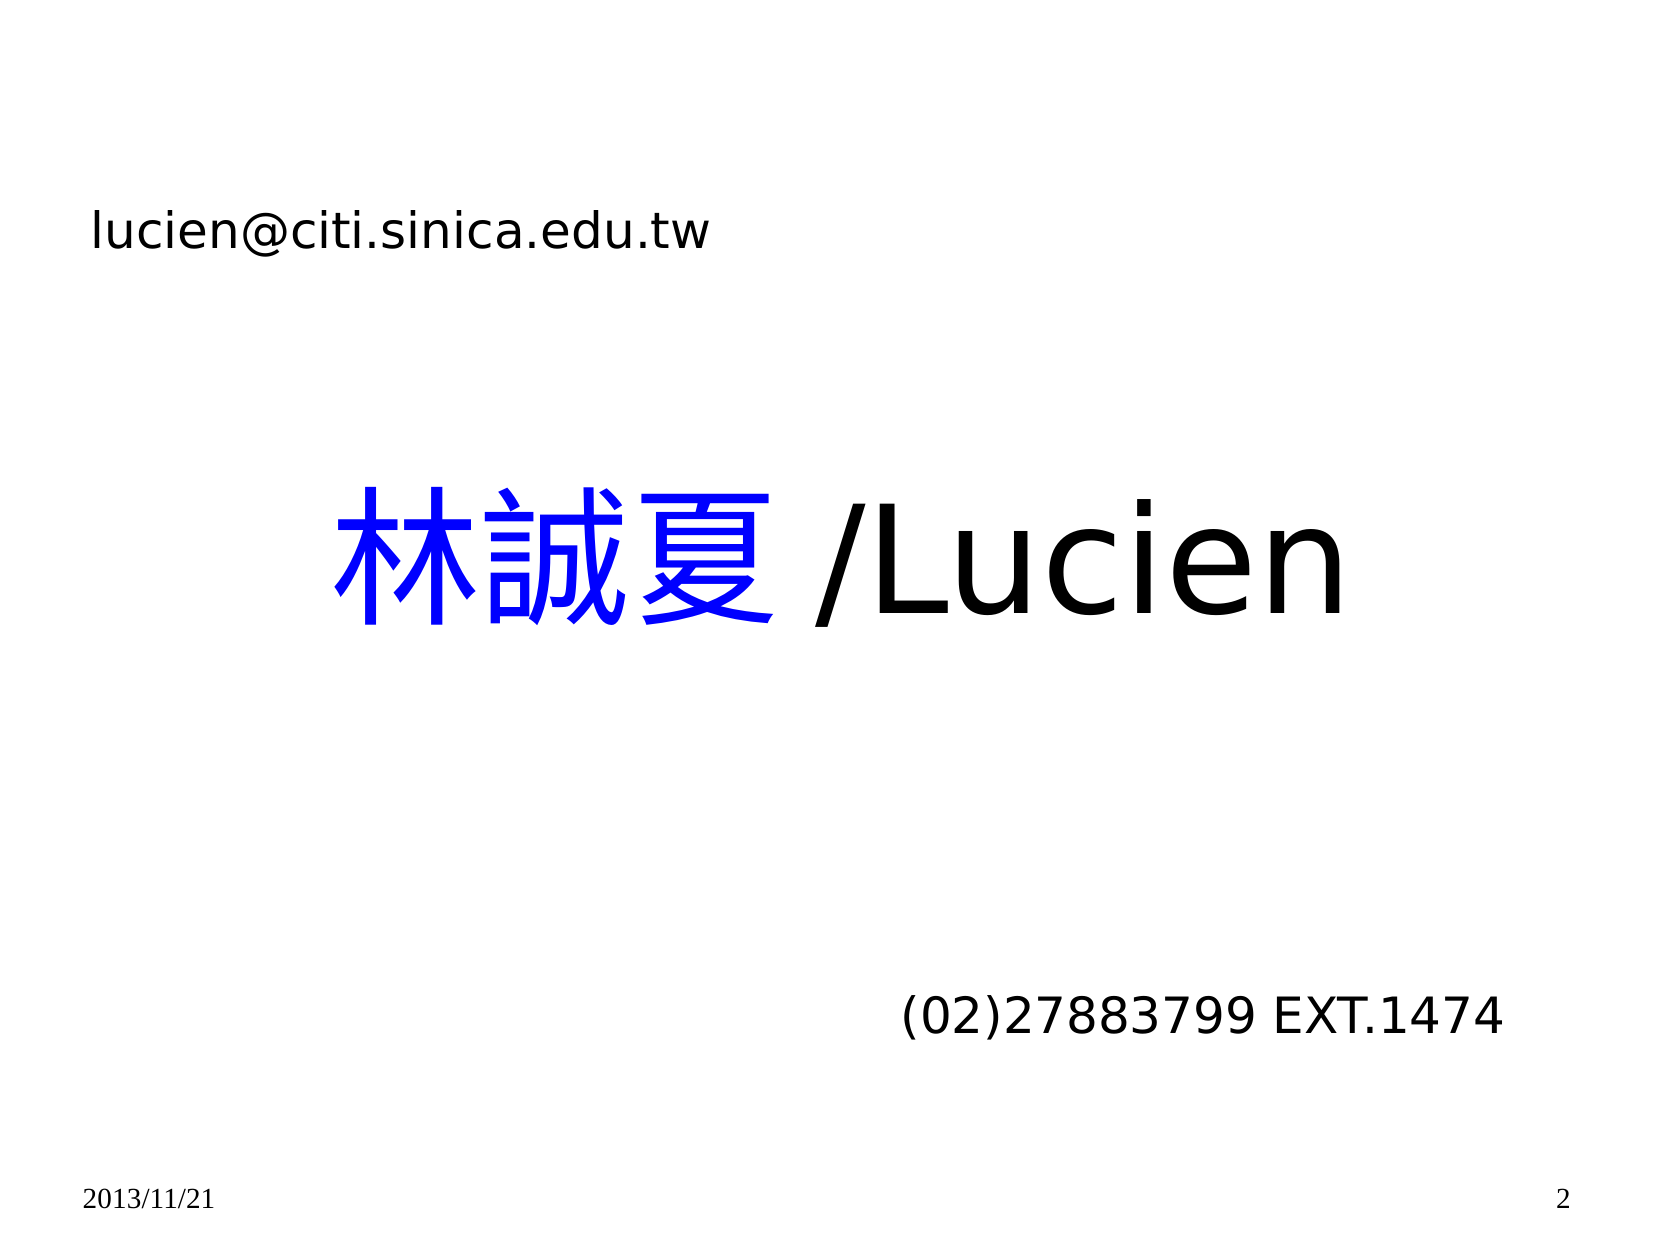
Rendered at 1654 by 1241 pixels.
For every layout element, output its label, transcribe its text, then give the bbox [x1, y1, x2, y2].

text_box 林誠夏/Lucien [265, 466, 1418, 658]
text_box lucien@citi.sinica.edu.tw [75, 195, 718, 269]
text_box (02)27883799 EXT.1474 [885, 979, 1577, 1056]
